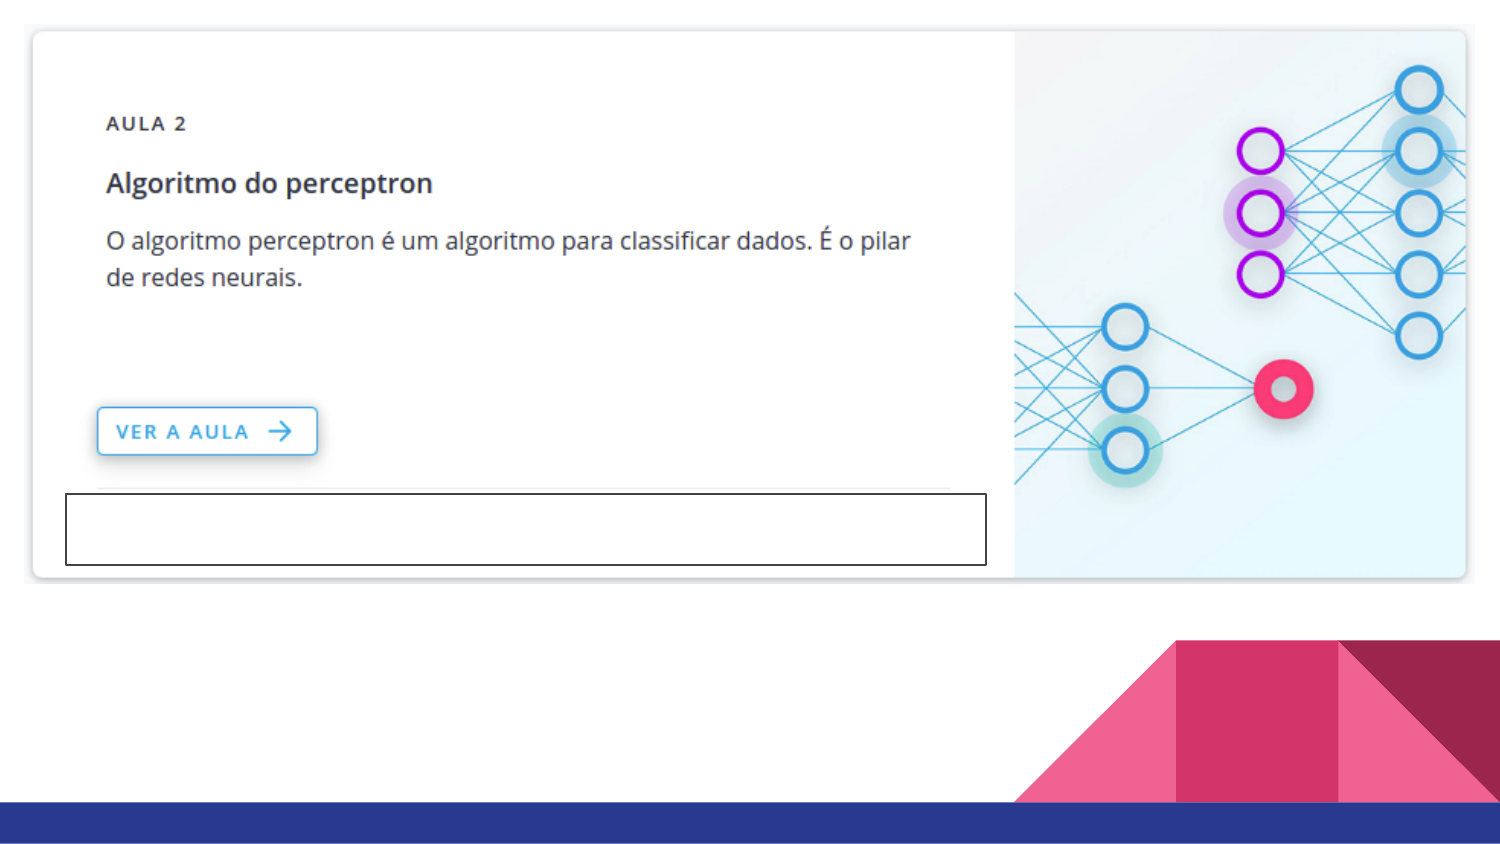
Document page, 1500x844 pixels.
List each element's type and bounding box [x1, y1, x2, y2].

picture [24, 24, 1475, 584]
text_box [65, 494, 987, 565]
